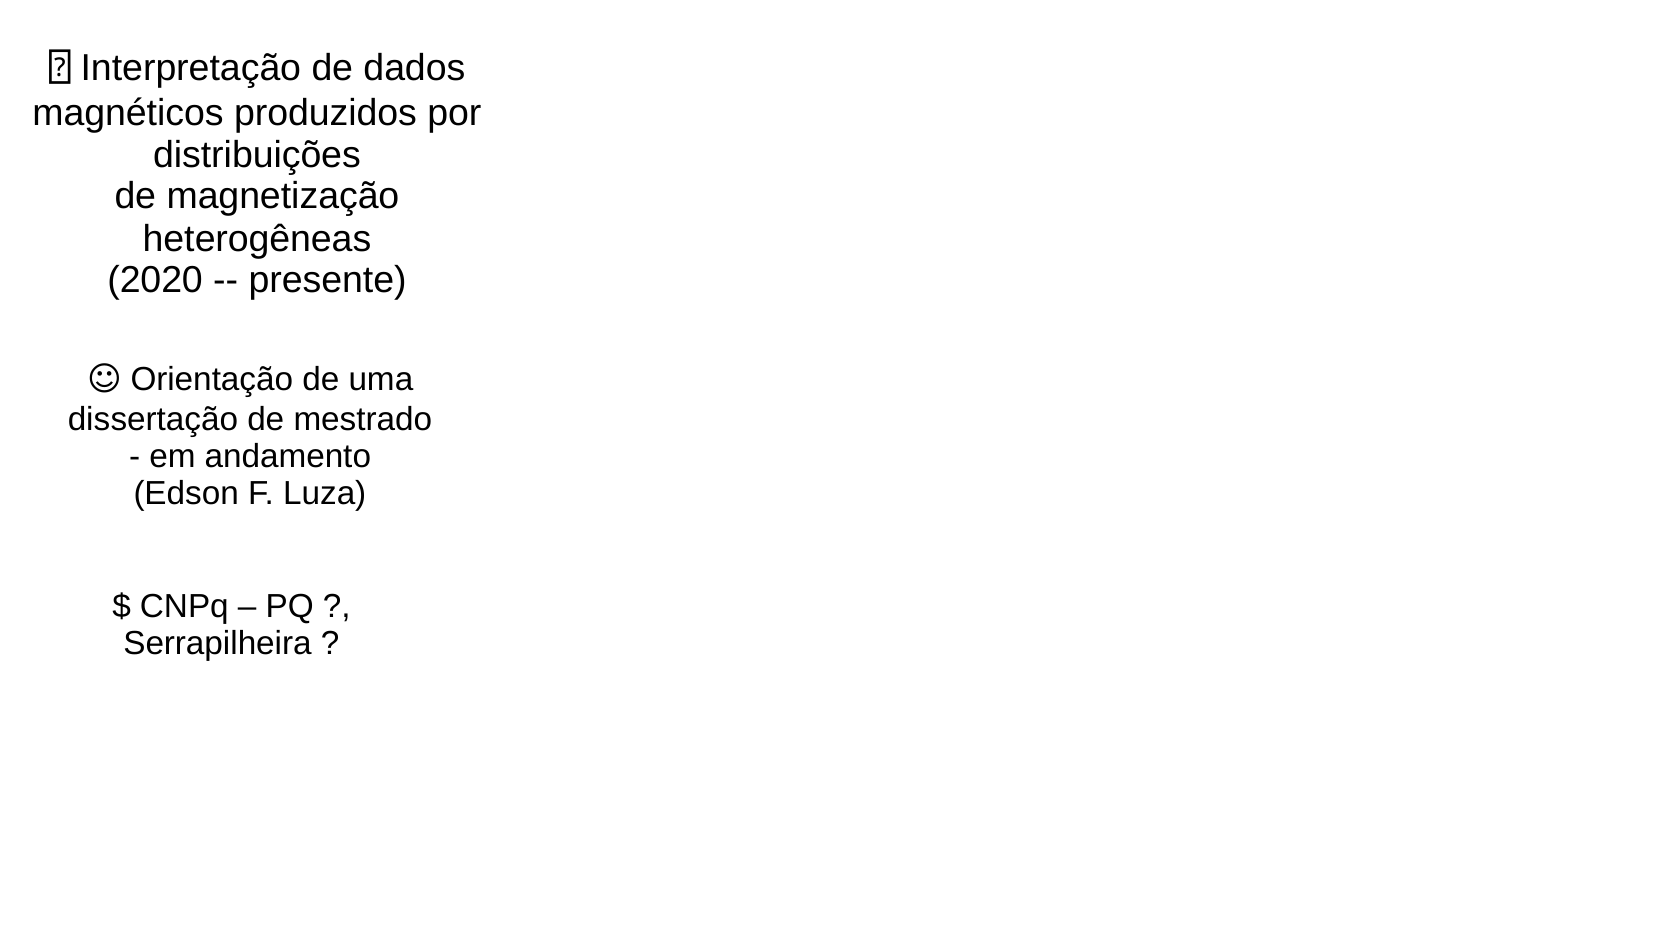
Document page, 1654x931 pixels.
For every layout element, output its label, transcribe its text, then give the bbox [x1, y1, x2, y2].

text_box ☺ Orientação de uma dissertação de mestrado - em andamento (Edson F. Luza) [53, 347, 473, 524]
text_box ⍰ Interpretação de dados magnéticos produzidos por distribuições de magnetização heterogêneas (2020 -- presente) [17, 32, 508, 314]
text_box $ CNPq – PQ ?, Serrapilheira ? [97, 580, 440, 669]
